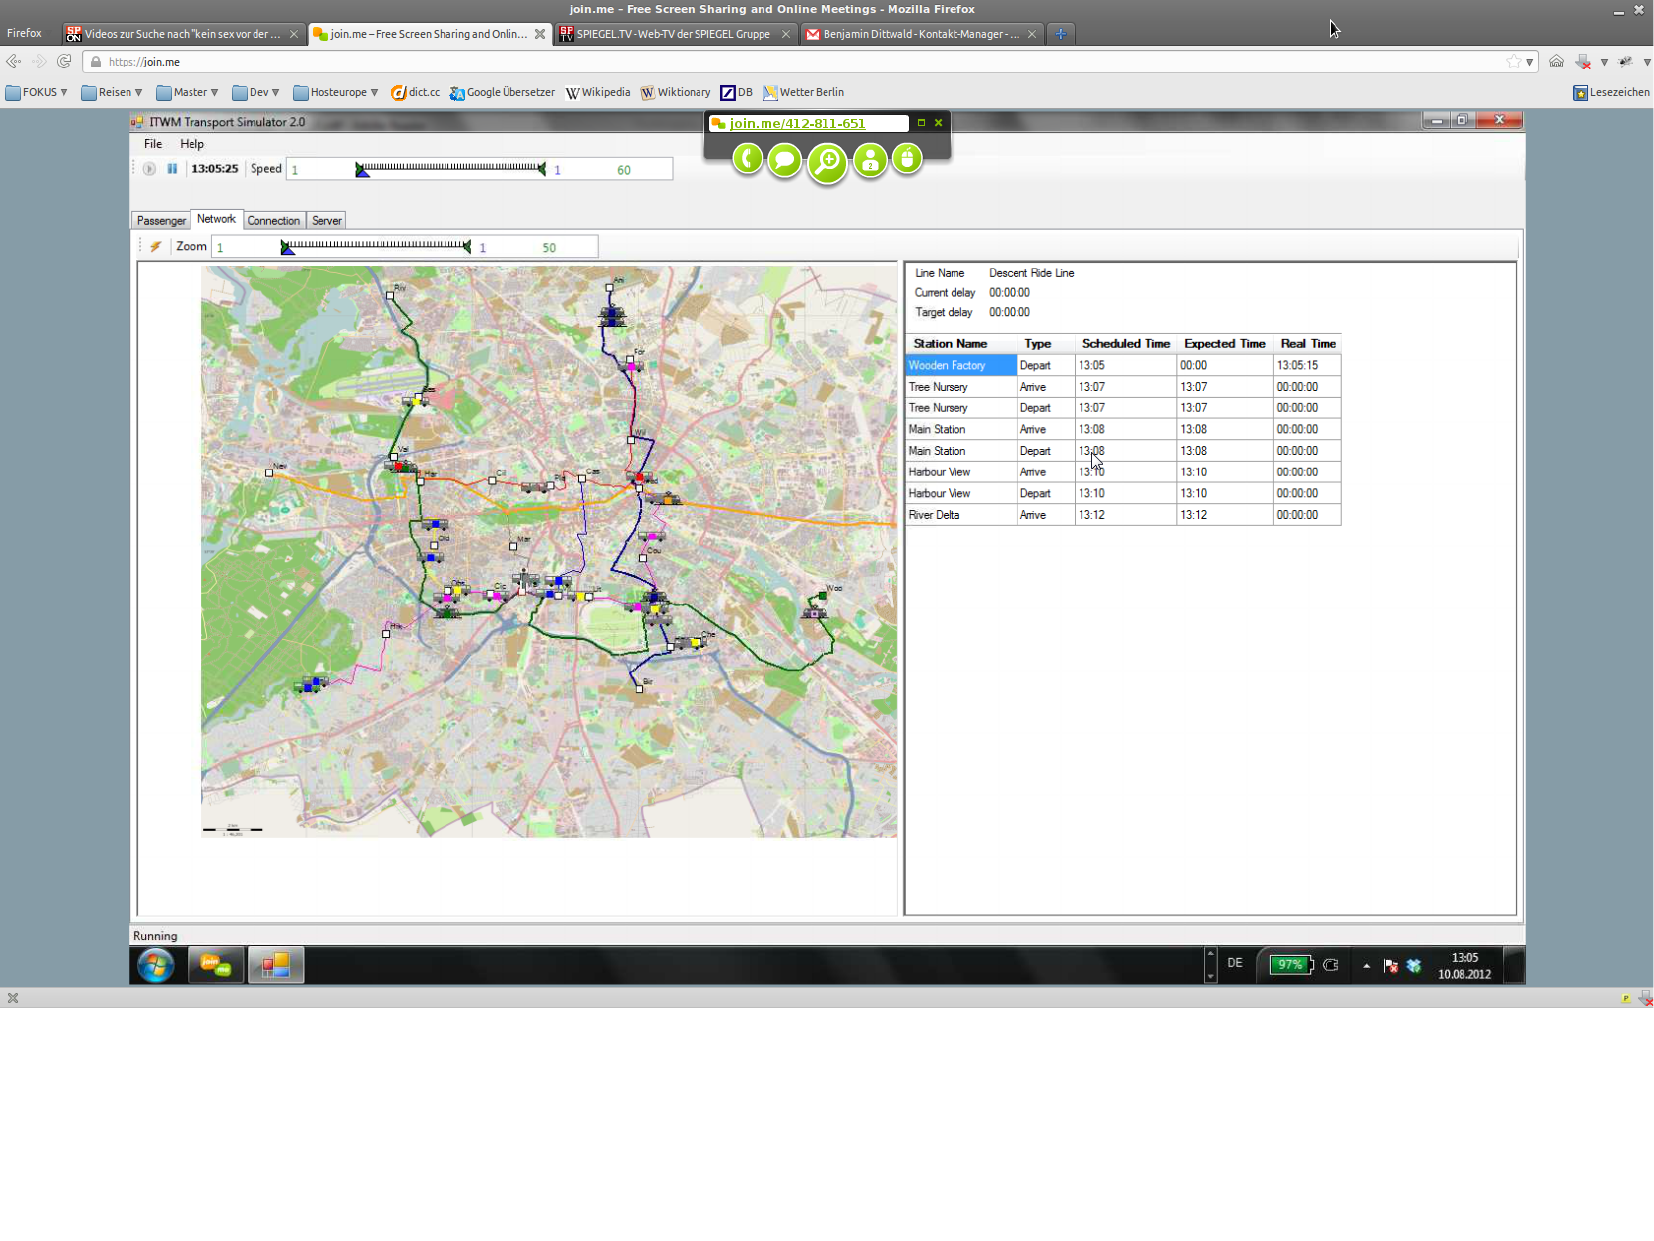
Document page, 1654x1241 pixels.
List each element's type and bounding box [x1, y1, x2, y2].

picture [0, 0, 1654, 1008]
